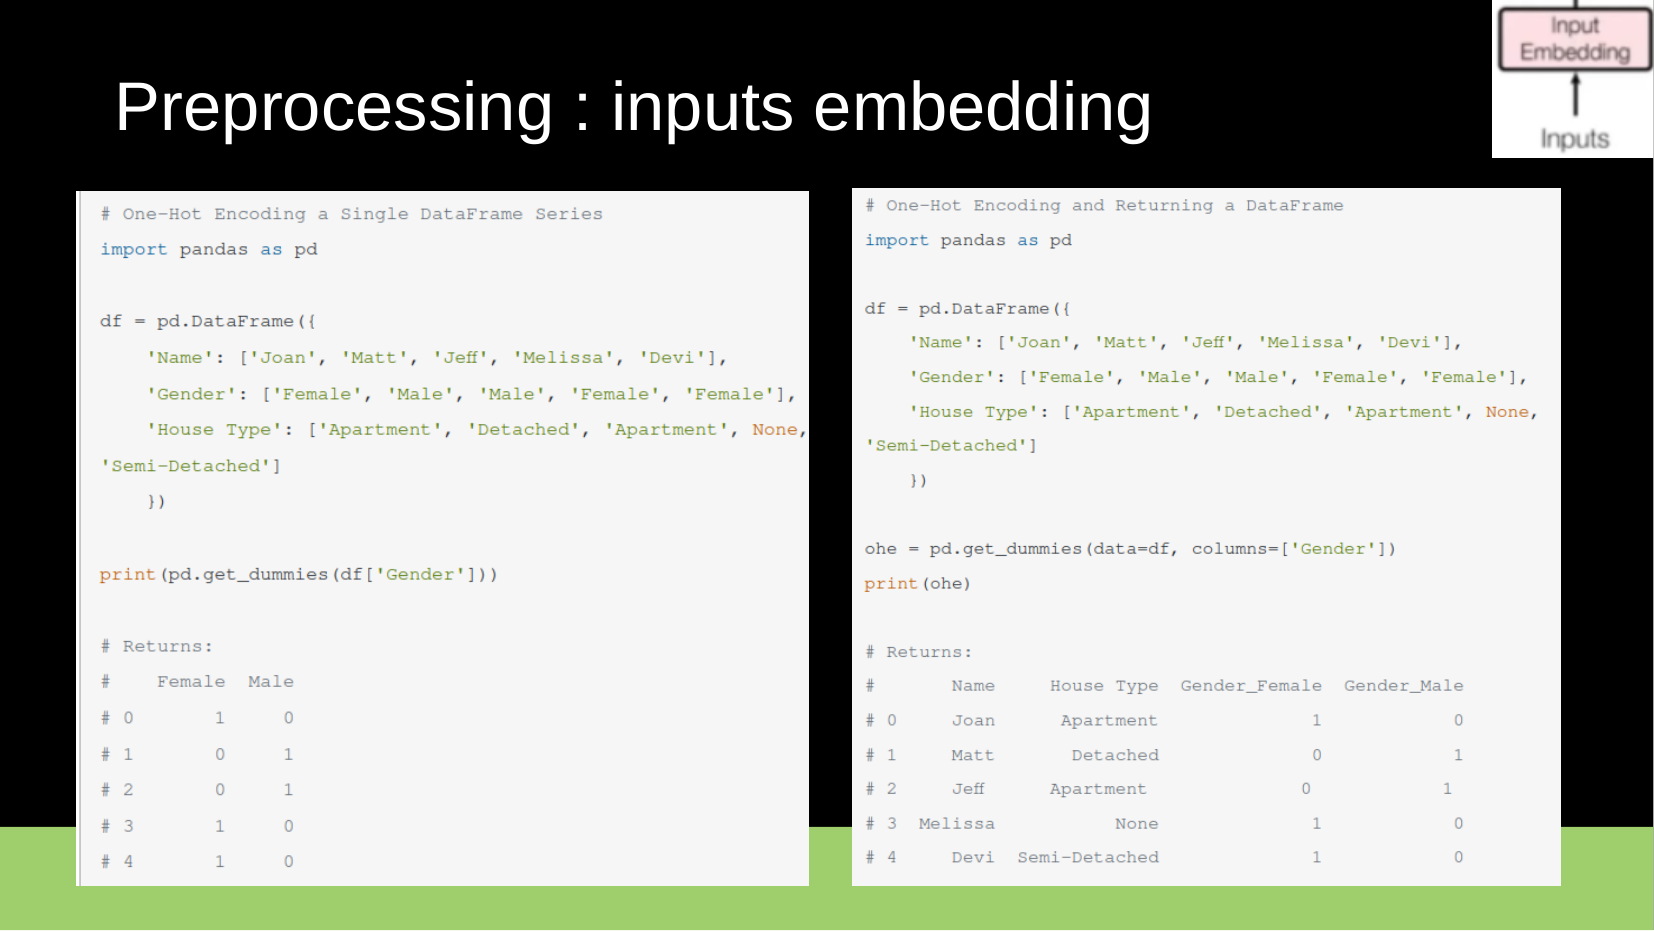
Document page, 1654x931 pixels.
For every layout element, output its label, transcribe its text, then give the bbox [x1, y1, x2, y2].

picture [1492, 0, 1654, 158]
title Preprocessing : inputs embedding [59, 67, 1211, 145]
picture [852, 188, 1561, 886]
picture [76, 191, 809, 886]
